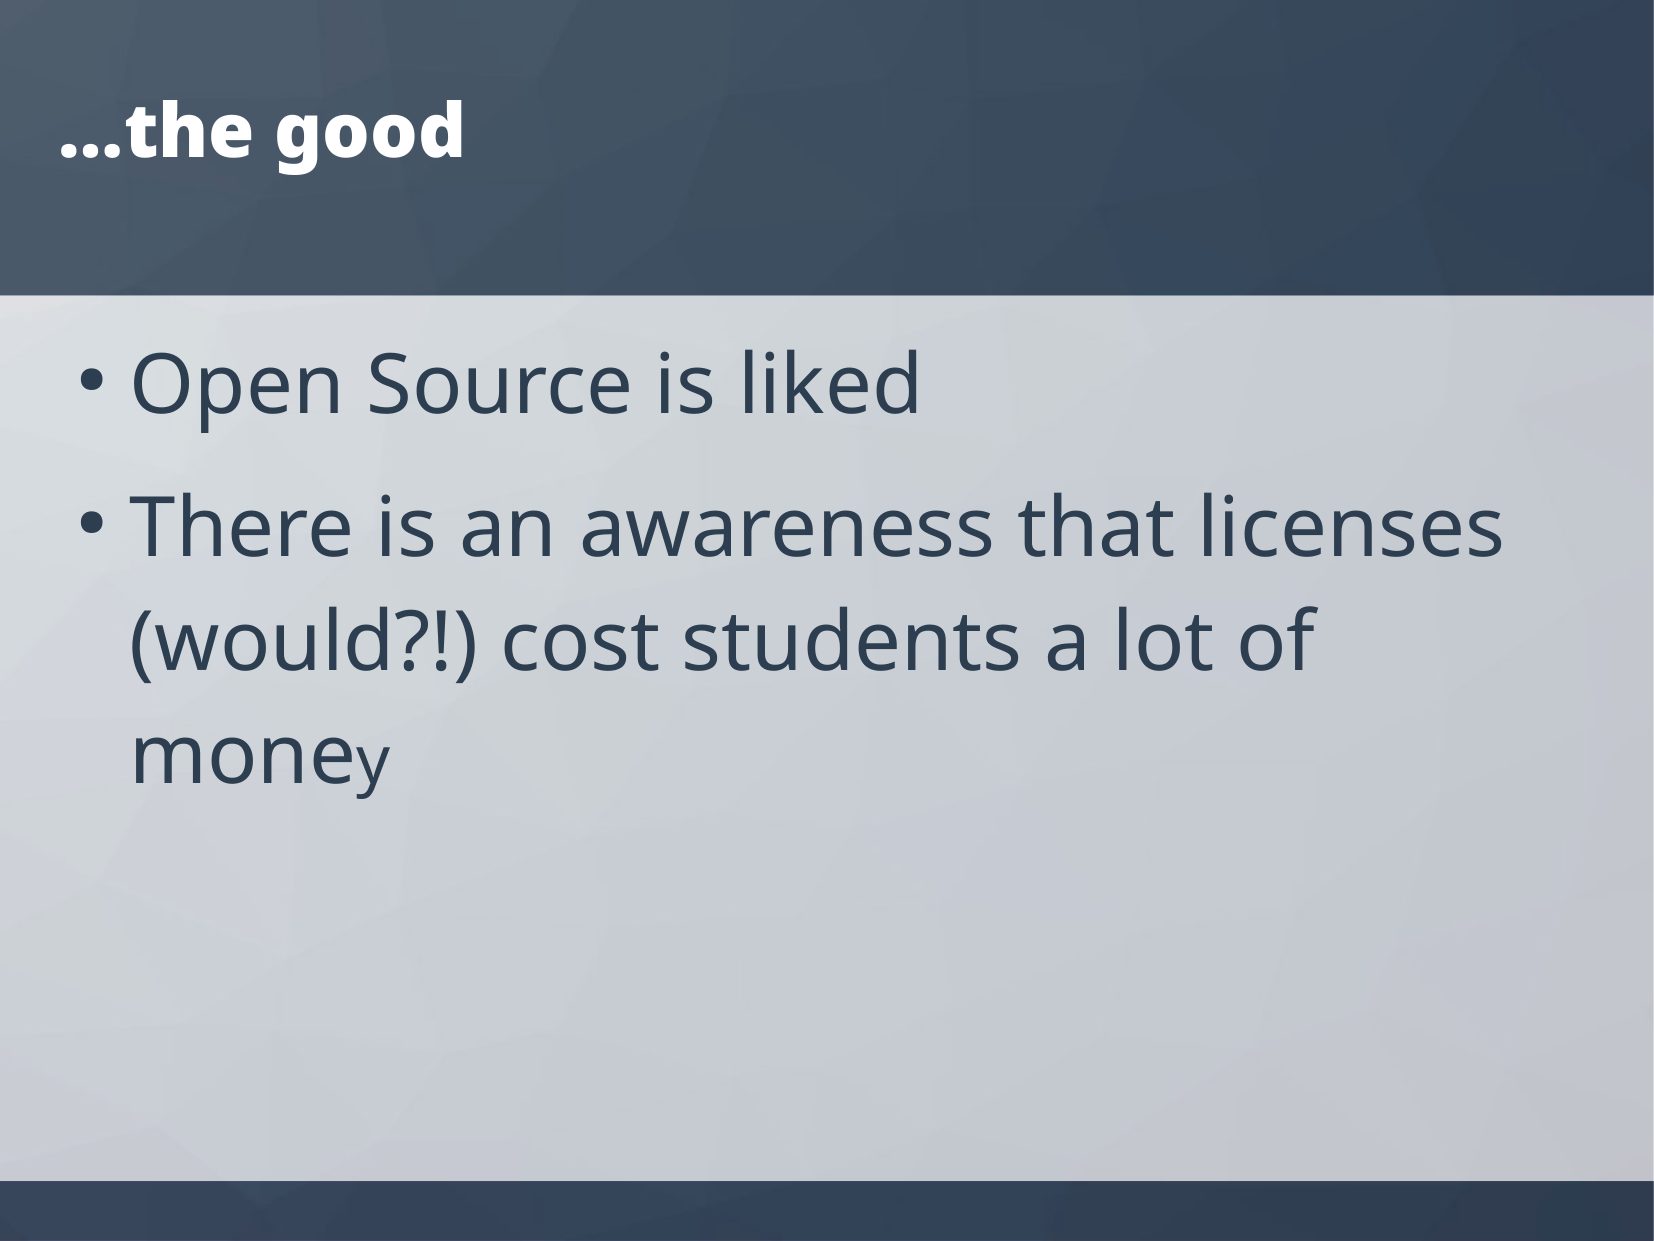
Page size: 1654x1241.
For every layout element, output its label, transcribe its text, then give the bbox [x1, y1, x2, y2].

title …the good [59, 49, 1595, 207]
list Open Source is liked There is an awareness that licenses (would?!) cost students a lot of money [59, 324, 1595, 1152]
